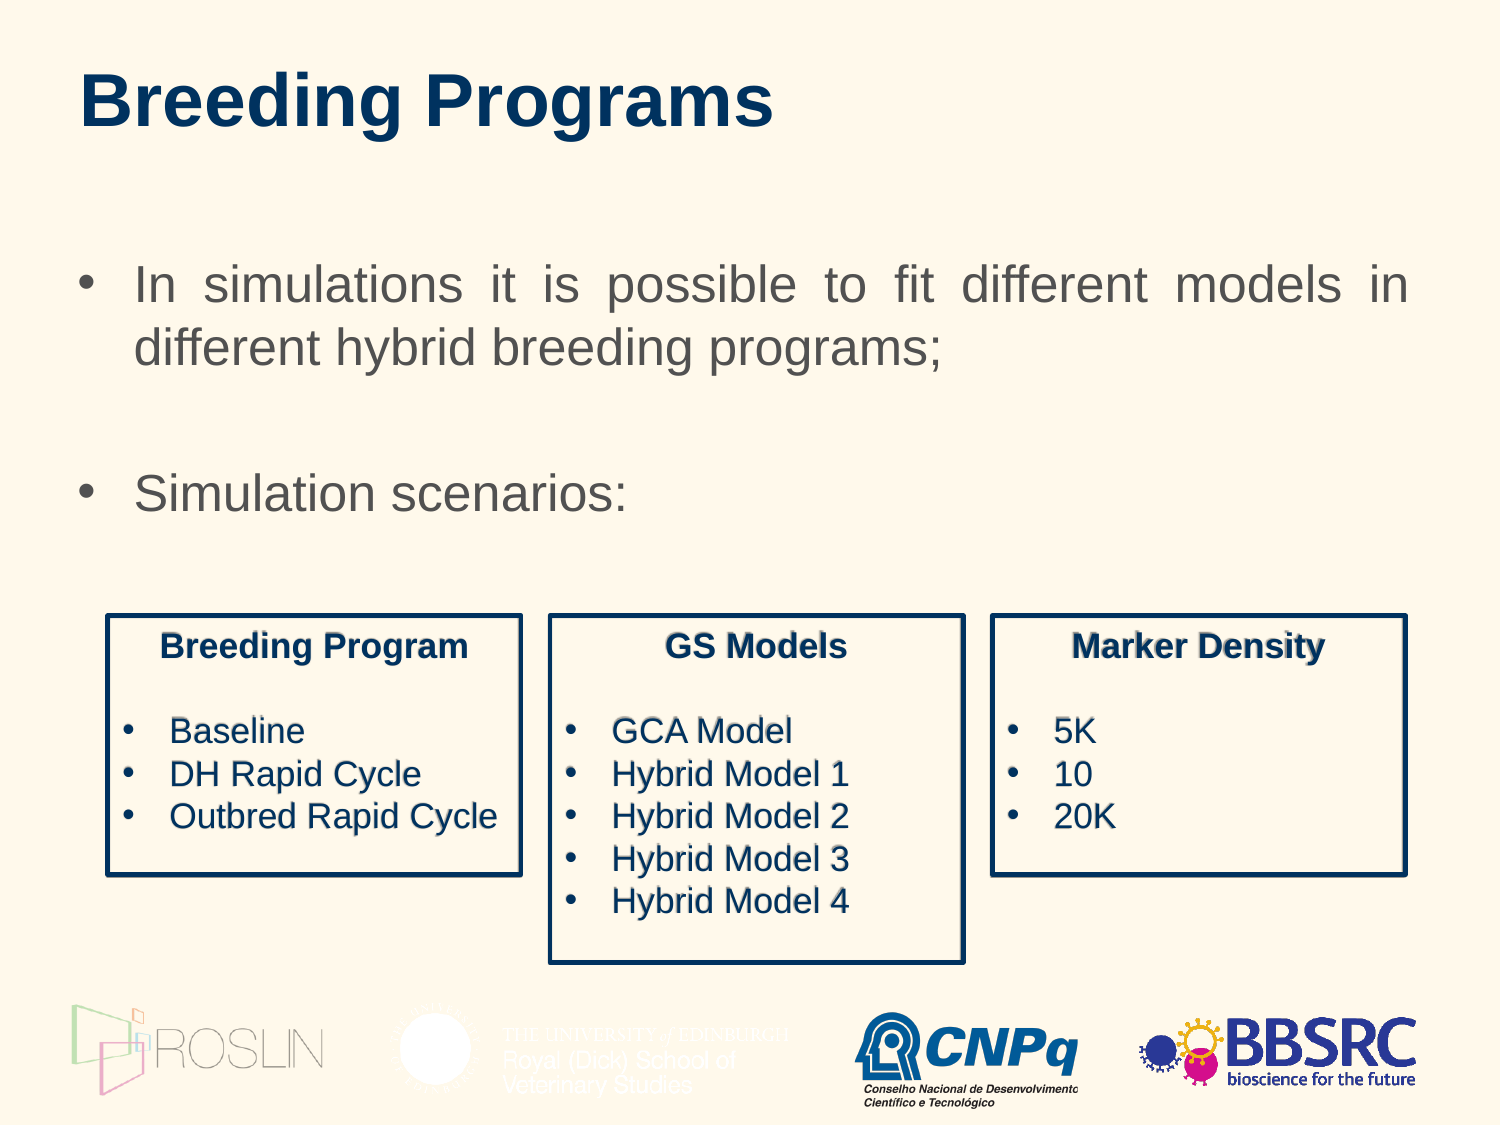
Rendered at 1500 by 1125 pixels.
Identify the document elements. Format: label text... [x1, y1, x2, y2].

picture [1137, 1014, 1416, 1092]
picture [854, 1012, 1078, 1109]
title Breeding Programs [64, 43, 1425, 150]
text_box GS Models GCA Model Hybrid Model 1 Hybrid Model 2 Hybrid Model 3 Hybrid Model 4 [549, 615, 964, 963]
text_box Breeding Program Baseline DH Rapid Cycle Outbred Rapid Cycle [107, 615, 522, 875]
list In simulations it is possible to fit different models in different hybrid breeding programs; Simulation scenarios: [62, 243, 1425, 545]
text_box Marker Density 5K 10 20K [992, 615, 1406, 875]
picture [64, 969, 336, 1118]
